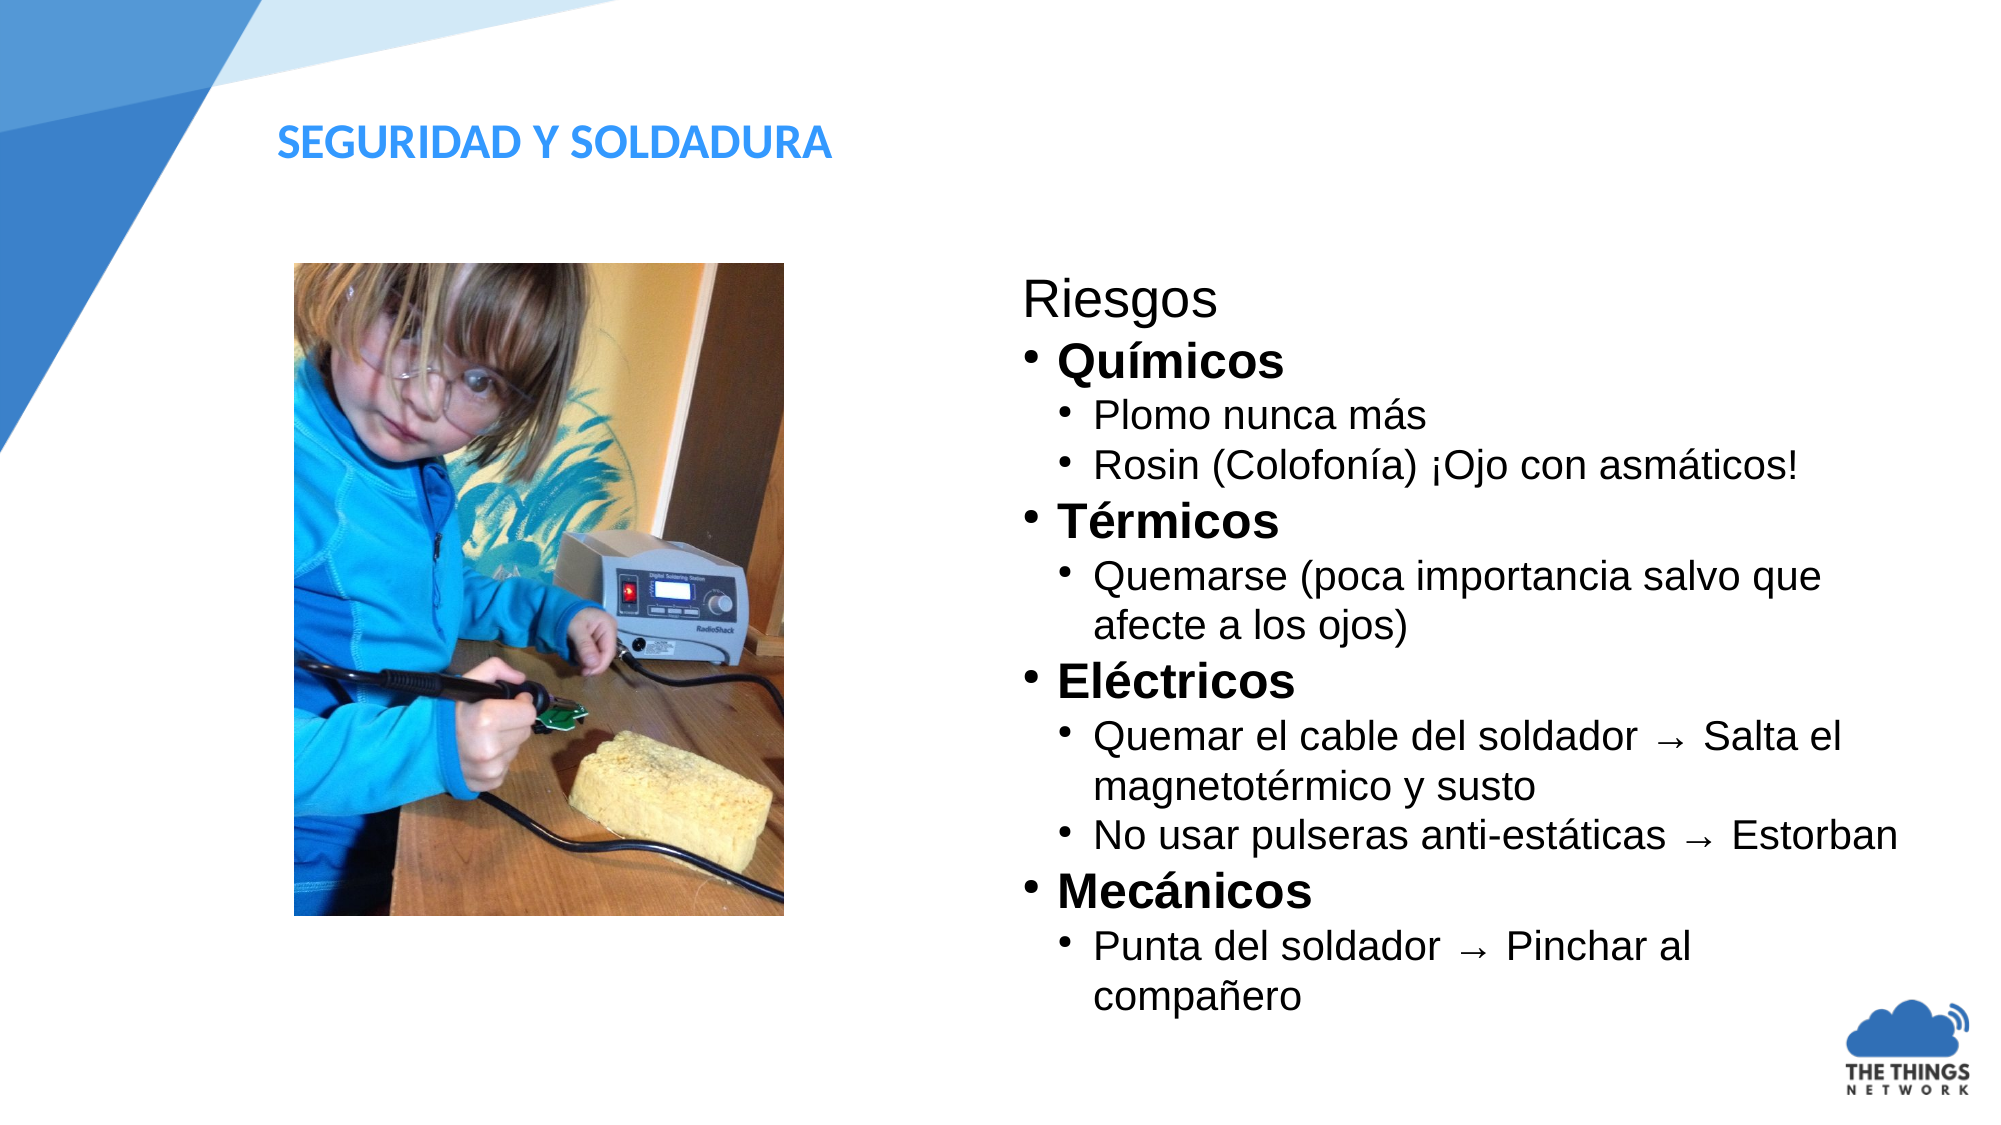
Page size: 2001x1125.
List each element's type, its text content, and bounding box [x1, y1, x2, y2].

text_box Riesgos Químicos Plomo nunca más Rosin (Colofonía) ¡Ojo con asmáticos! Térmicos Quemarse (poca importancia salvo que afecte a los ojos) Eléctricos Quemar el cable del soldador → Salta el magnetotérmico y susto No usar pulseras anti-estáticas → Estorban Mecánicos Punta del soldador → Pinchar al compañero [1022, 263, 1901, 916]
text_box SEGURIDAD Y SOLDADURA [99, 44, 1900, 233]
picture [0, 0, 1970, 1095]
